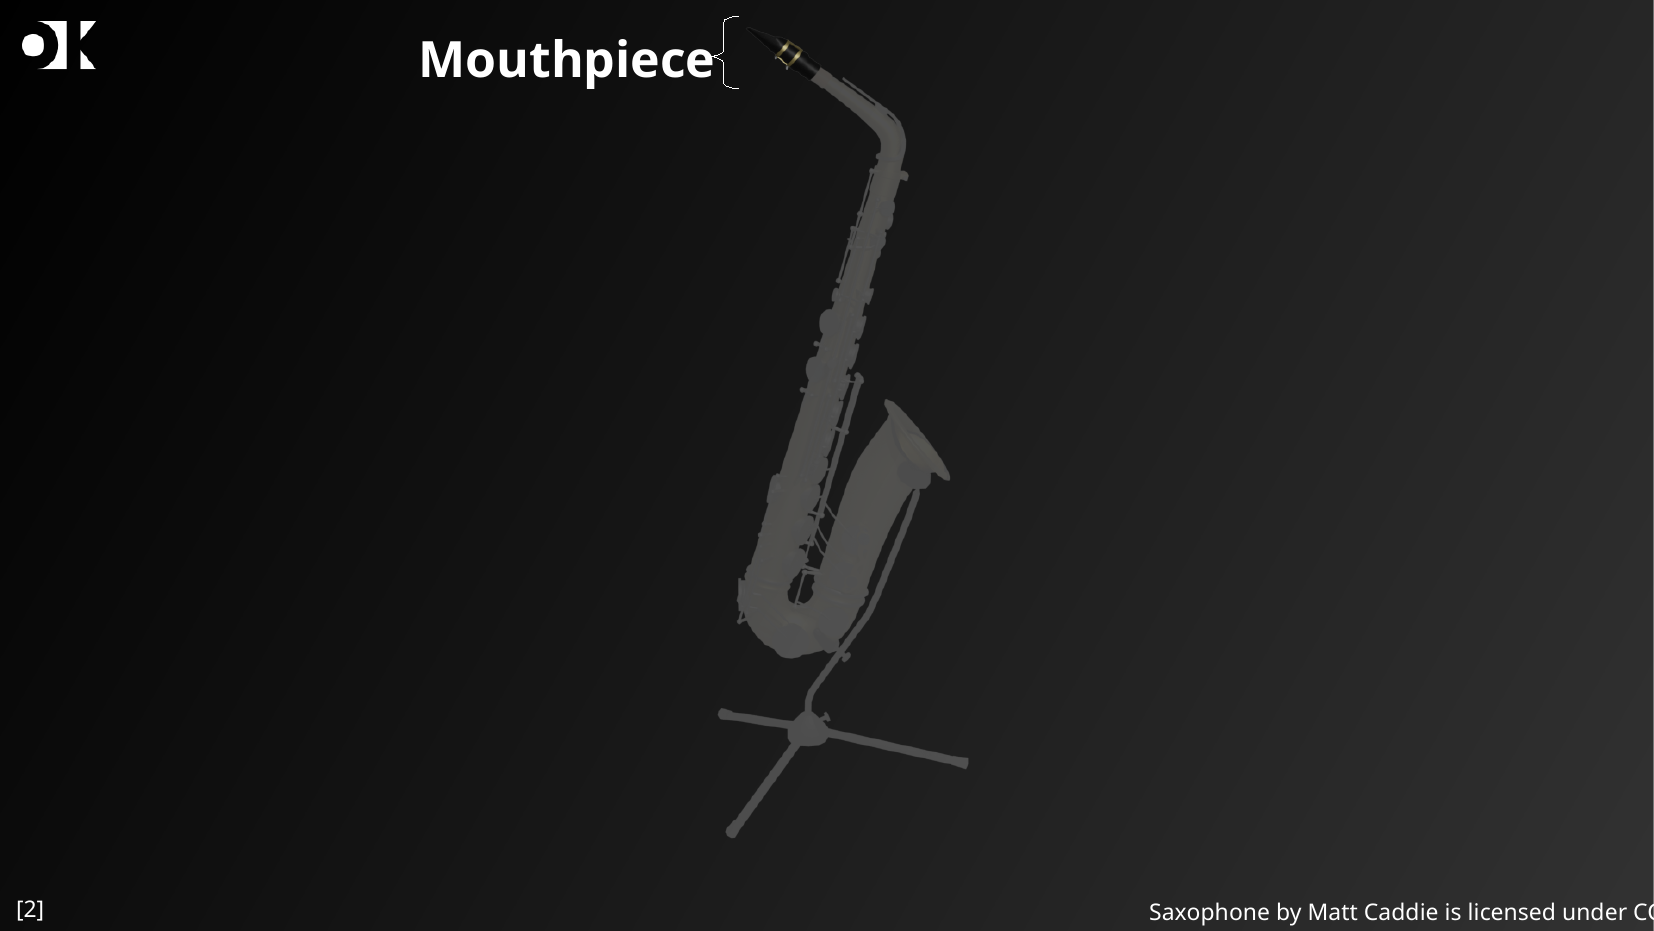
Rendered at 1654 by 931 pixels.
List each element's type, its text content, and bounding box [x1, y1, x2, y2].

text_box Saxophone by Matt Caddie is licensed under CC-BY. [1134, 888, 1654, 931]
text_box [2] [1, 885, 58, 928]
picture [0, 0, 1654, 931]
text_box Mouthpiece [403, 16, 709, 90]
